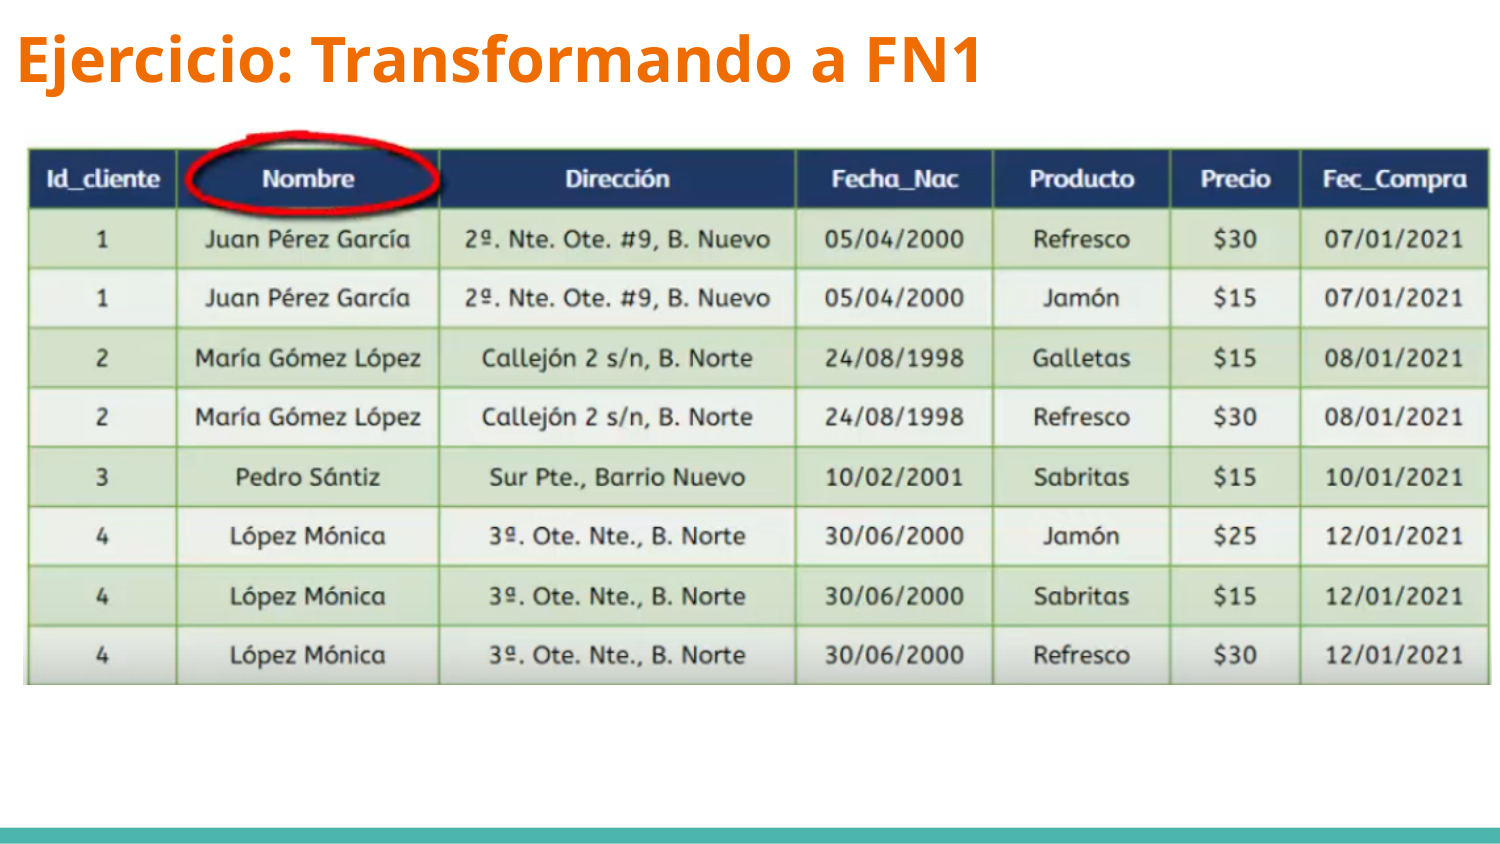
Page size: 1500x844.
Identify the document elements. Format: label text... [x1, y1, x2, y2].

picture [23, 128, 1492, 686]
title Ejercicio: Transformando a FN1 [0, 0, 1398, 116]
